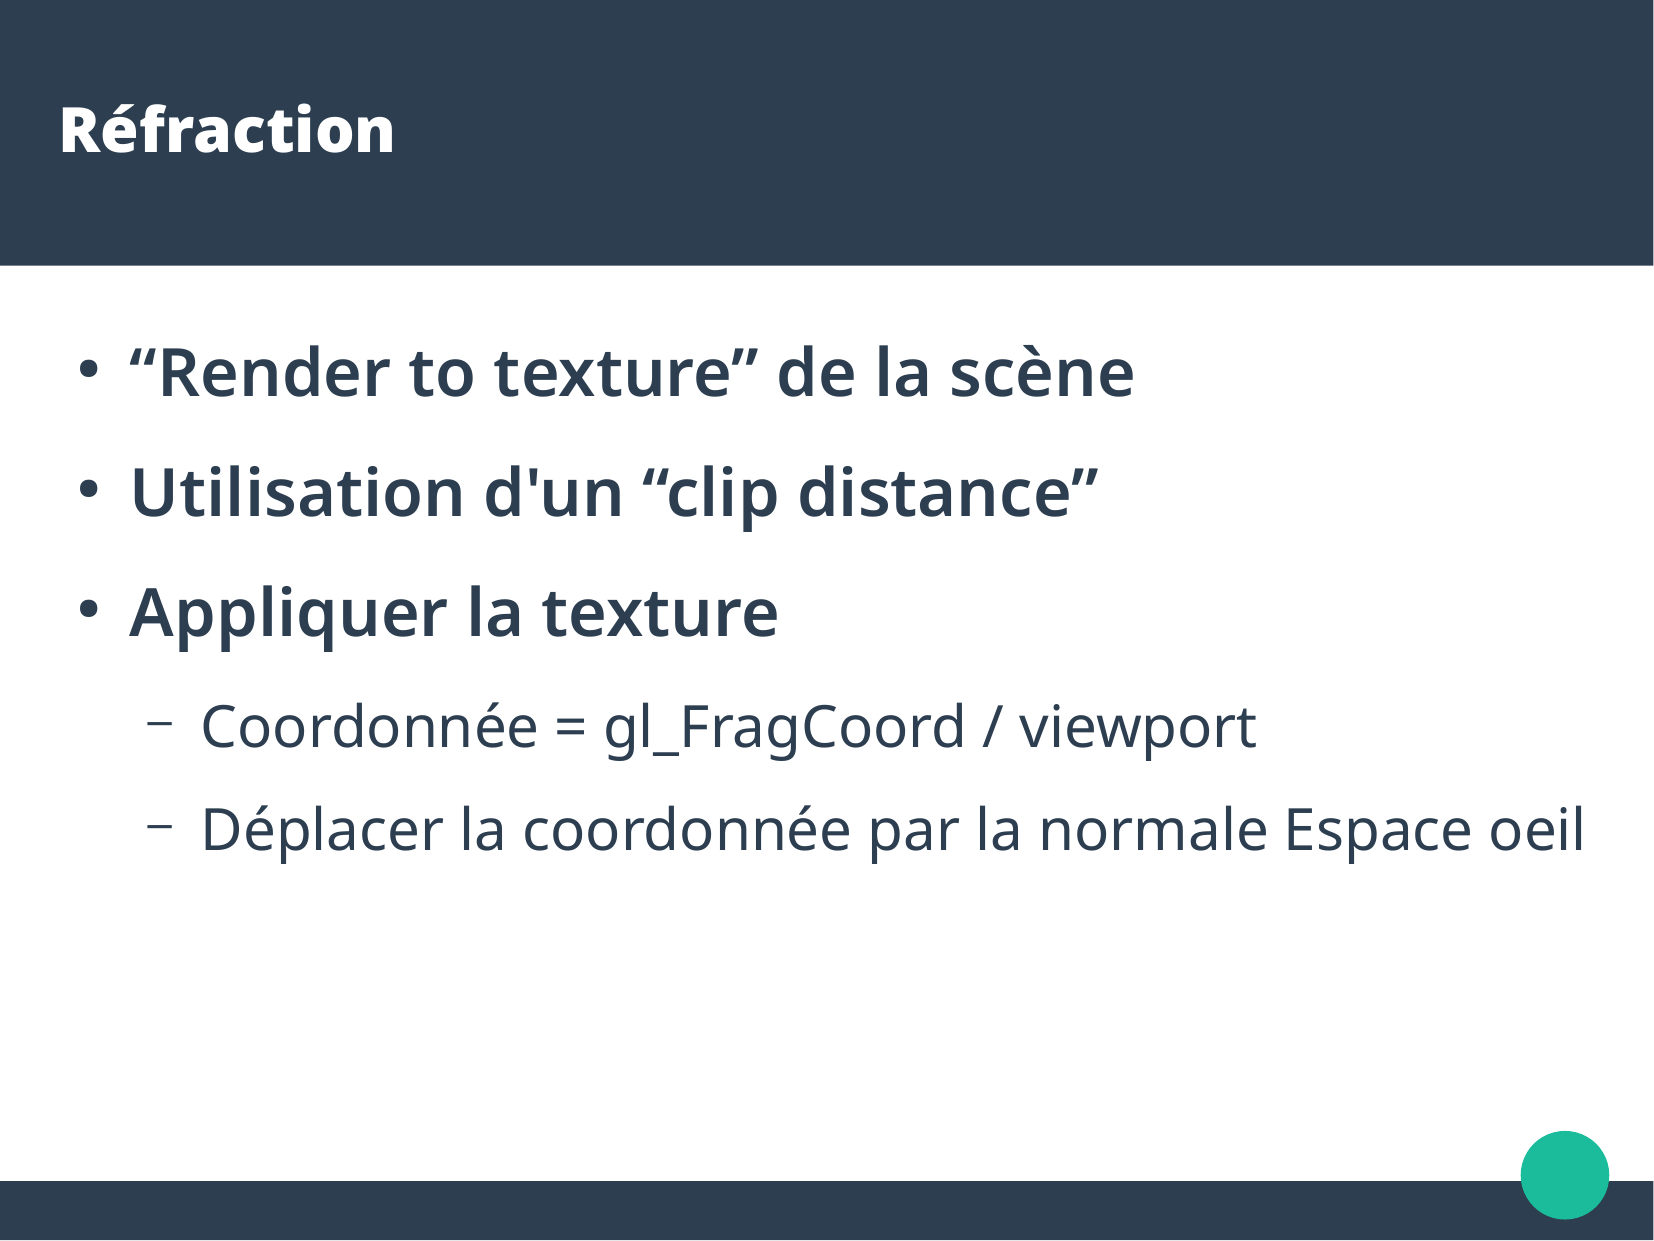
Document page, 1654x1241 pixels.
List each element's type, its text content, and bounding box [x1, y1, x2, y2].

title Réfraction [59, 49, 1595, 207]
list “Render to texture” de la scène Utilisation d'un “clip distance” Appliquer la texture Coordonnée = gl_FragCoord / viewport Déplacer la coordonnée par la normale Espace oeil [59, 324, 1595, 1152]
